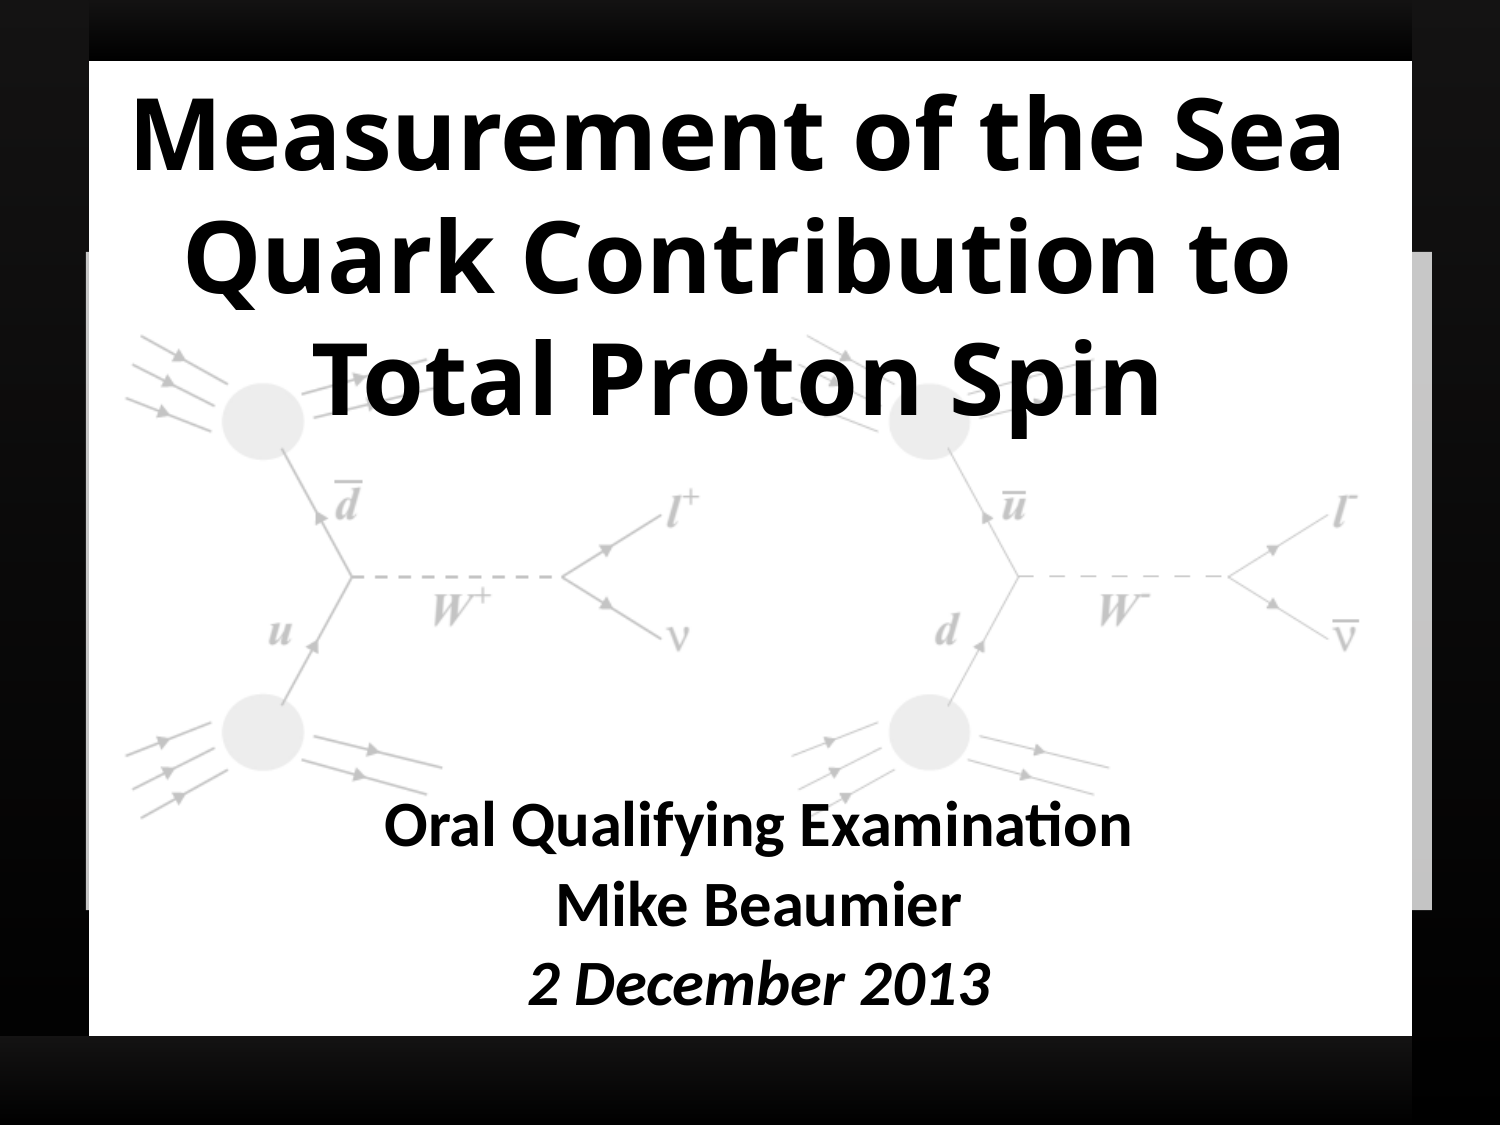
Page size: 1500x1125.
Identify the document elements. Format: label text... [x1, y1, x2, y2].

text_box [86, 252, 1432, 910]
title Measurement of the Sea Quark Contribution to Total Proton Spin [100, 56, 1376, 448]
subtitle Oral Qualifying Examination Mike Beaumier 2 December 2013 [196, 792, 1322, 1065]
